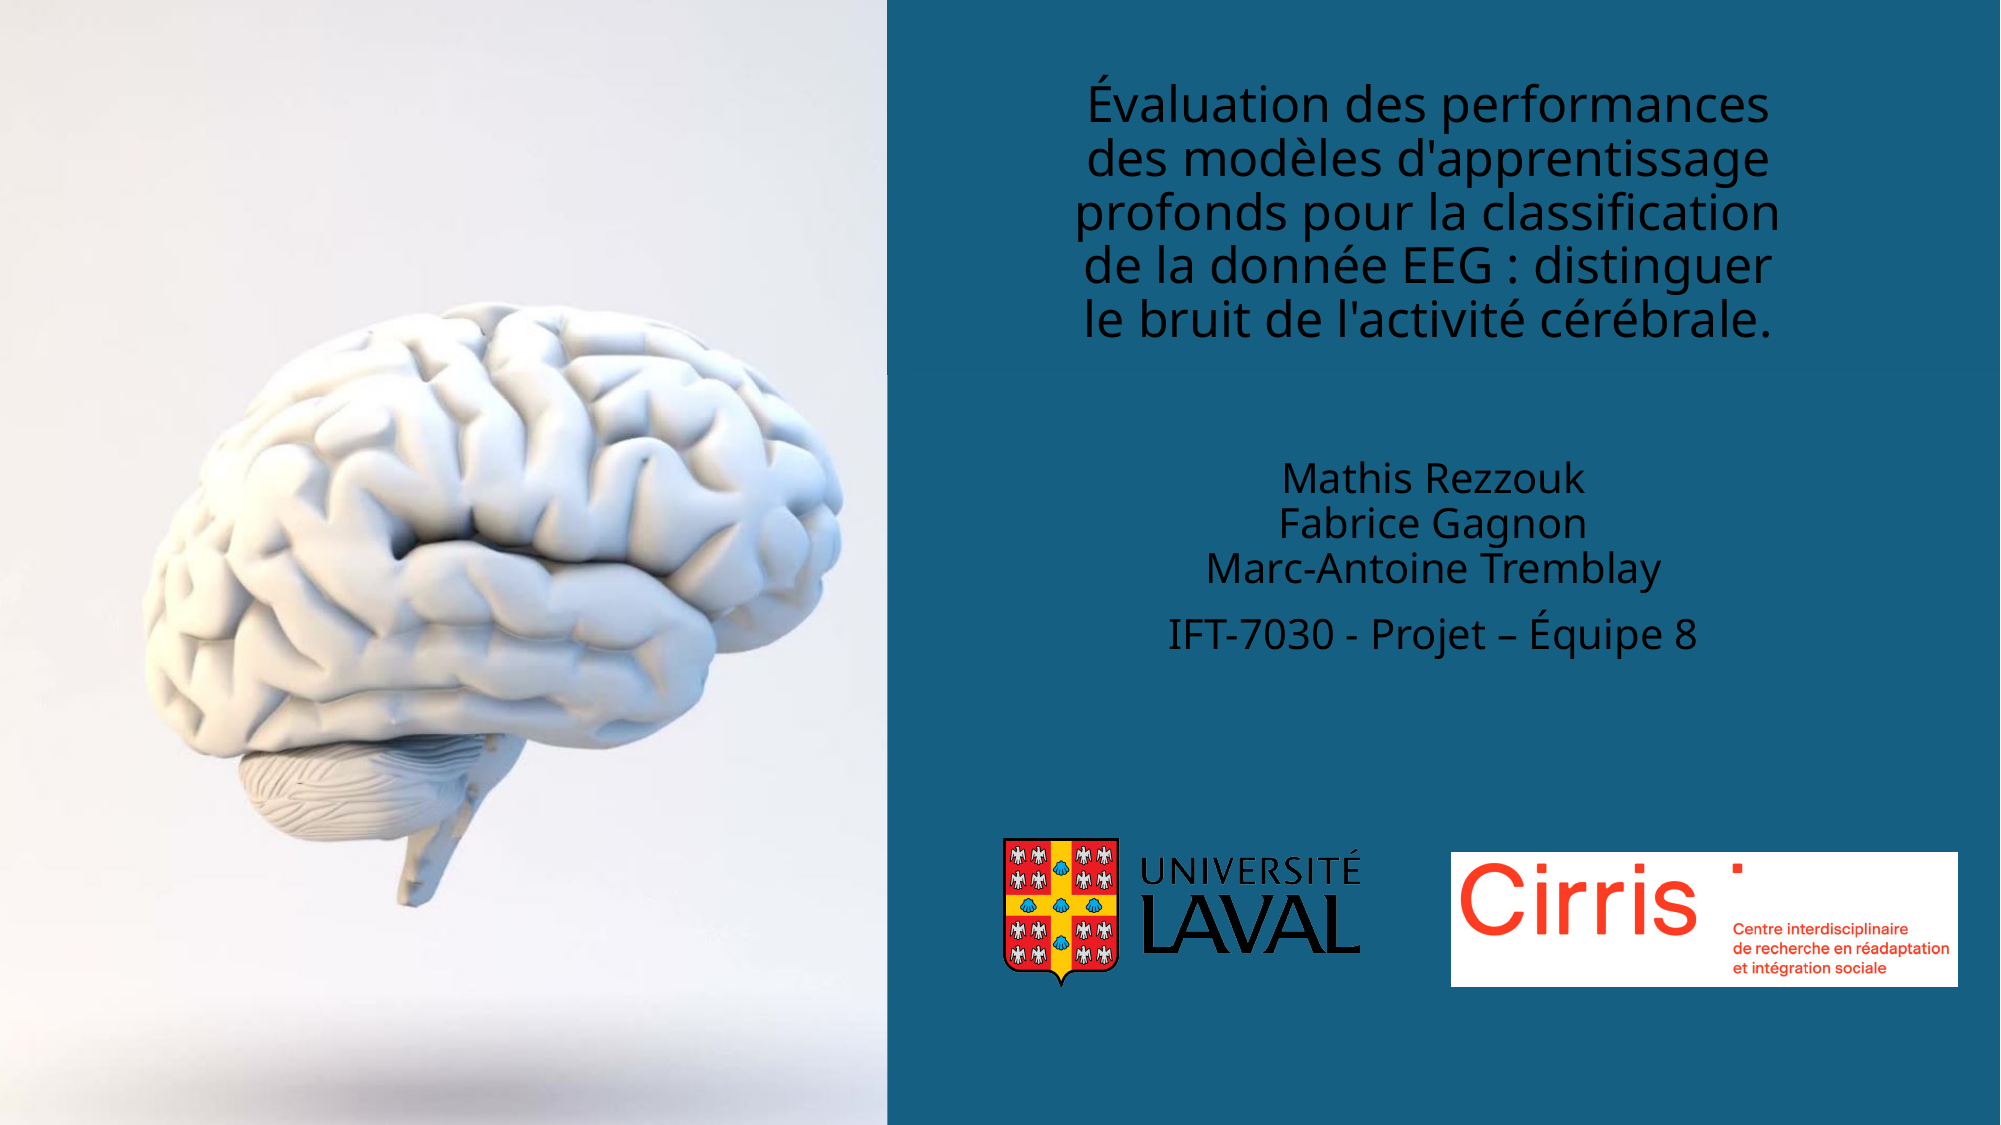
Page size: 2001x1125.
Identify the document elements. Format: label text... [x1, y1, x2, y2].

picture [1451, 853, 1958, 987]
picture [0, 0, 888, 1125]
title Évaluation des performances des modèles d'apprentissage profonds pour la classification de la donnée EEG : distinguer le bruit de l'activité cérébrale. [1059, 71, 1809, 328]
text_box [887, 0, 2000, 1125]
list Mathis Rezzouk Fabrice Gagnon Marc-Antoine Tremblay IFT-7030 - Projet – Équipe 8 [1003, 450, 1864, 1024]
picture [1003, 838, 1360, 987]
